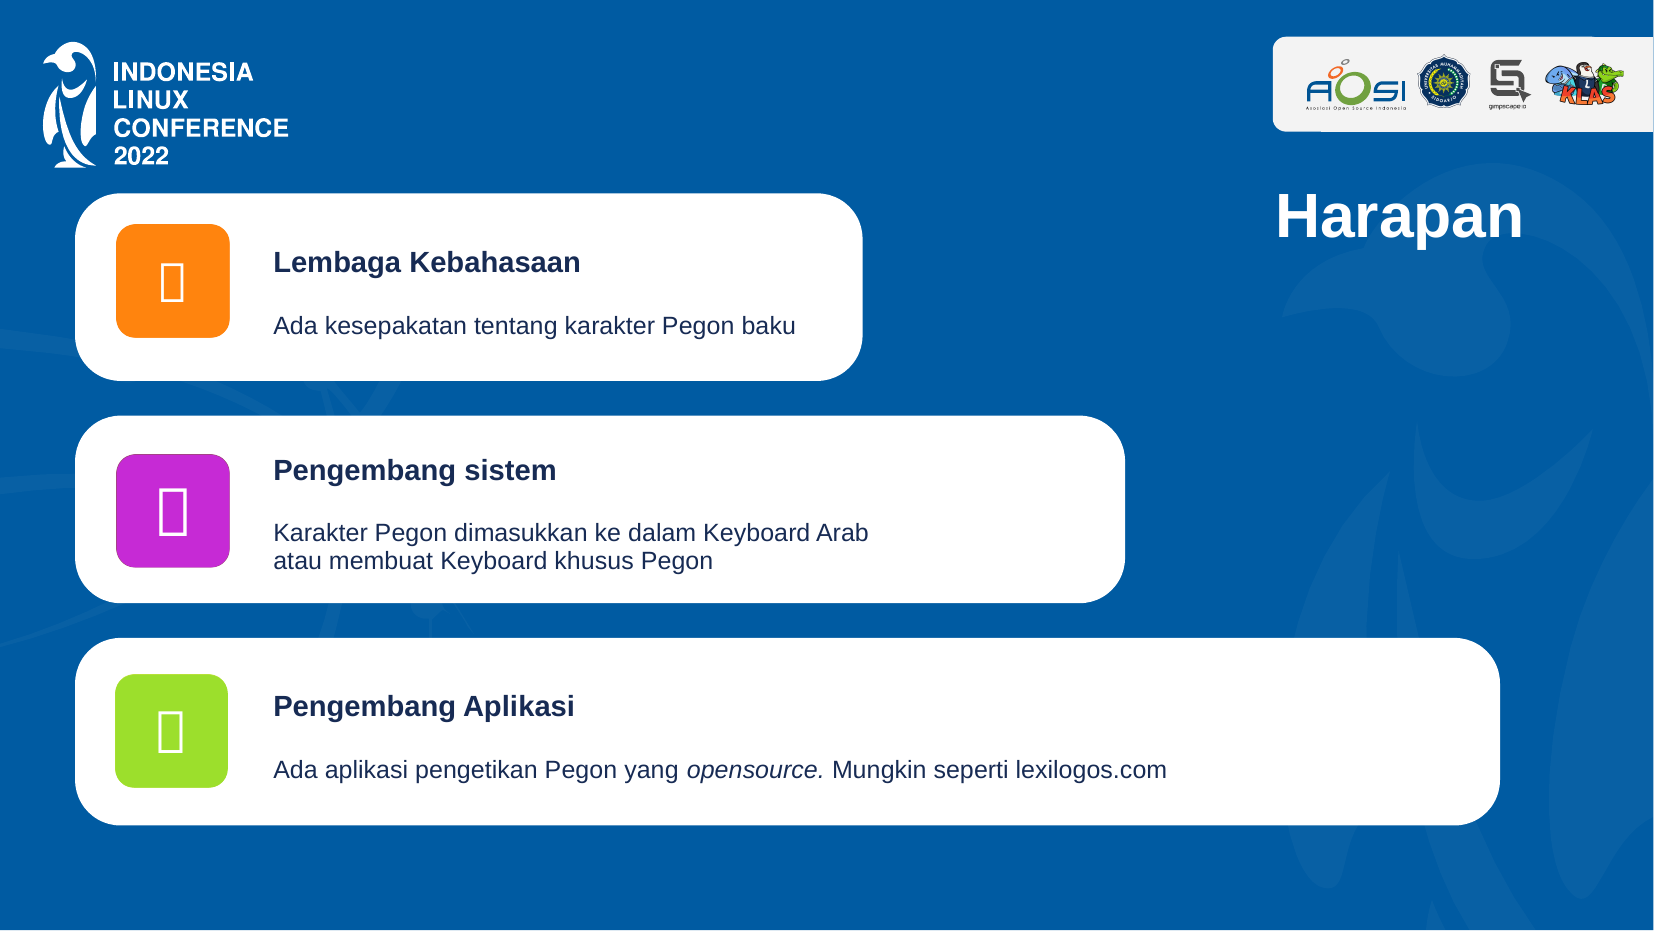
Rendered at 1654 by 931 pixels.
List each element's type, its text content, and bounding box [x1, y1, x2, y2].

picture [1545, 62, 1624, 105]
text_box Pengembang sistem Karakter Pegon dimasukkan ke dalam Keyboard Arab atau membuat Keyboard khusus Pegon [237, 439, 901, 590]
title Harapan [1275, 181, 1593, 294]
picture [1417, 54, 1471, 108]
text_box [75, 193, 863, 381]
text_box  [116, 454, 230, 568]
text_box  [115, 674, 228, 788]
text_box [75, 637, 1501, 826]
text_box Pengembang Aplikasi Ada aplikasi pengetikan Pegon yang opensource. Mungkin seperti lexilogos.com [237, 676, 1426, 798]
text_box [75, 415, 1126, 604]
text_box 📜 [116, 224, 230, 338]
text_box Lembaga Kebahasaan Ada kesepakatan tentang karakter Pegon baku [237, 232, 826, 354]
